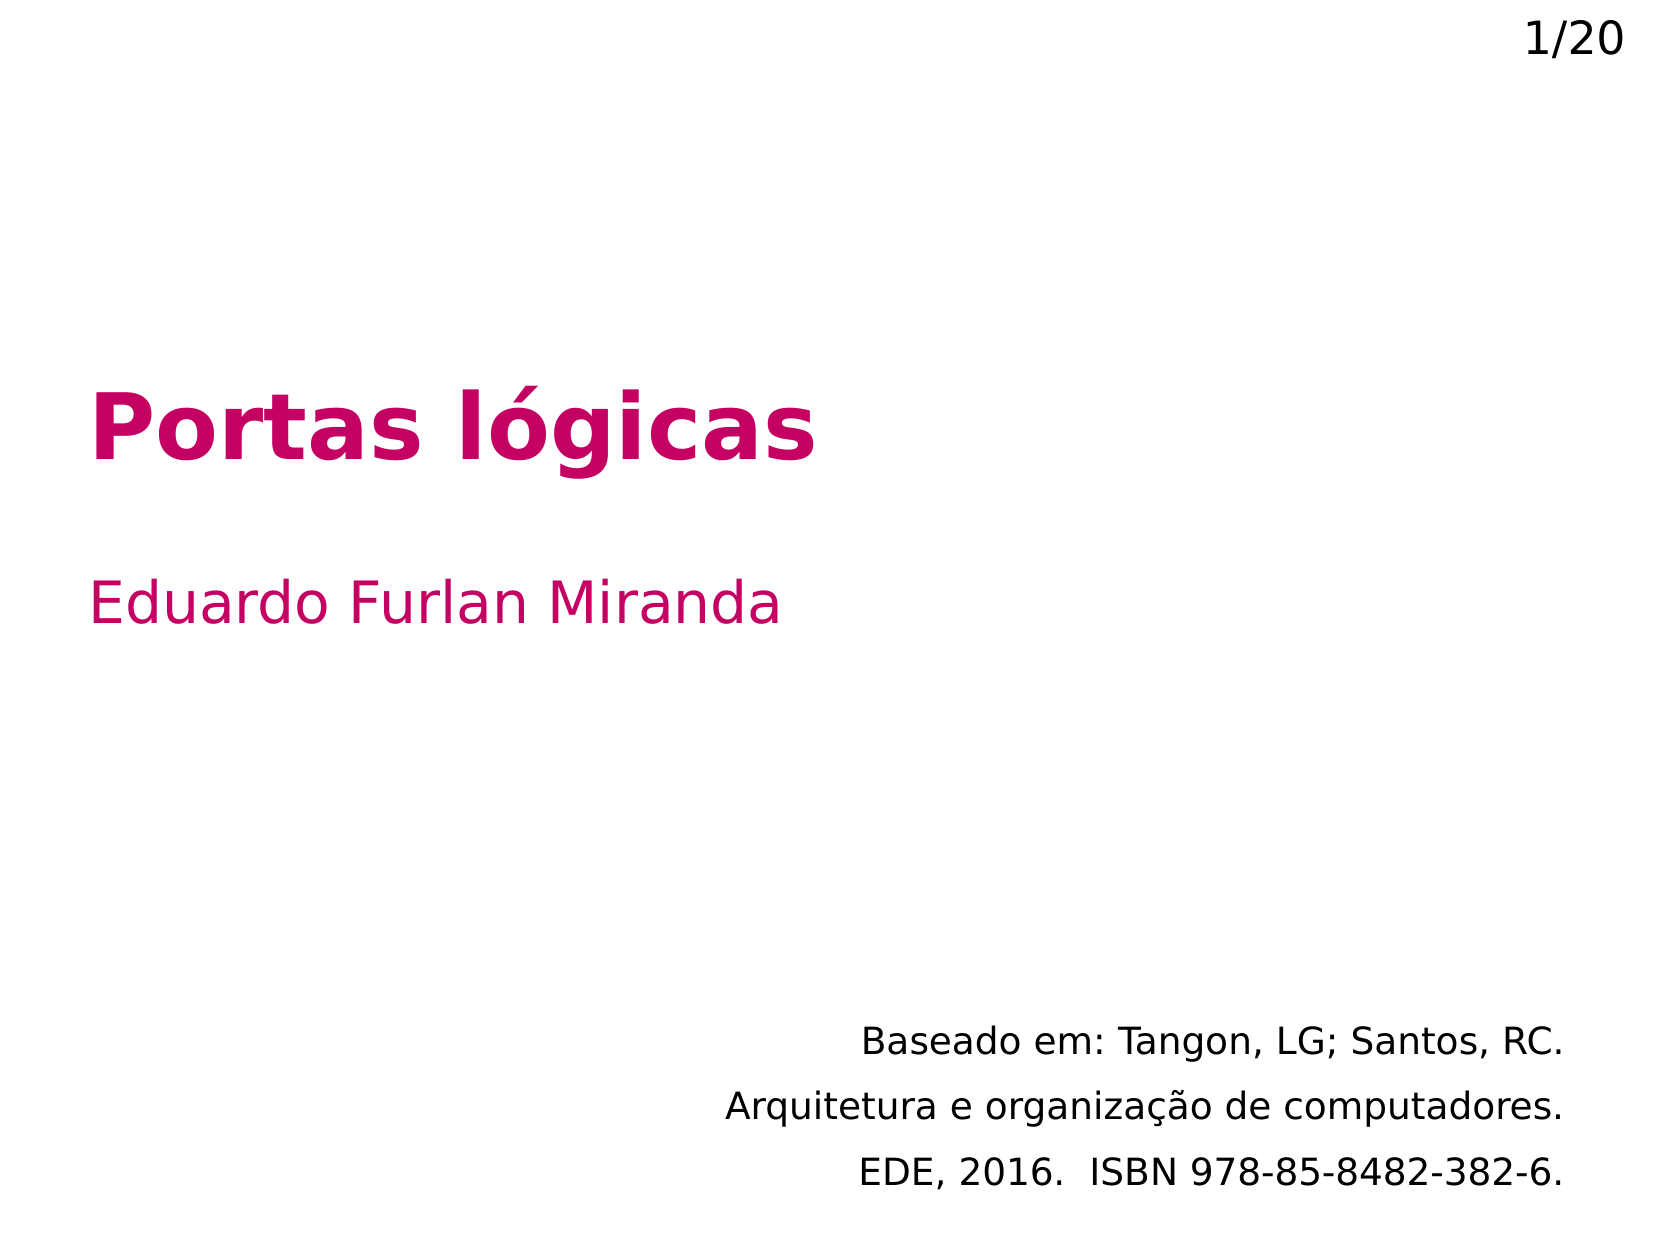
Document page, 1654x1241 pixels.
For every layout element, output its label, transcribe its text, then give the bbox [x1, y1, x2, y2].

list Baseado em: Tangon, LG; Santos, RC. Arquitetura e organização de computadores. EDE, 2016. ISBN 978-85-8482-382-6. [708, 998, 1565, 1211]
title Portas lógicas Eduardo Furlan Miranda [88, 29, 1565, 1034]
